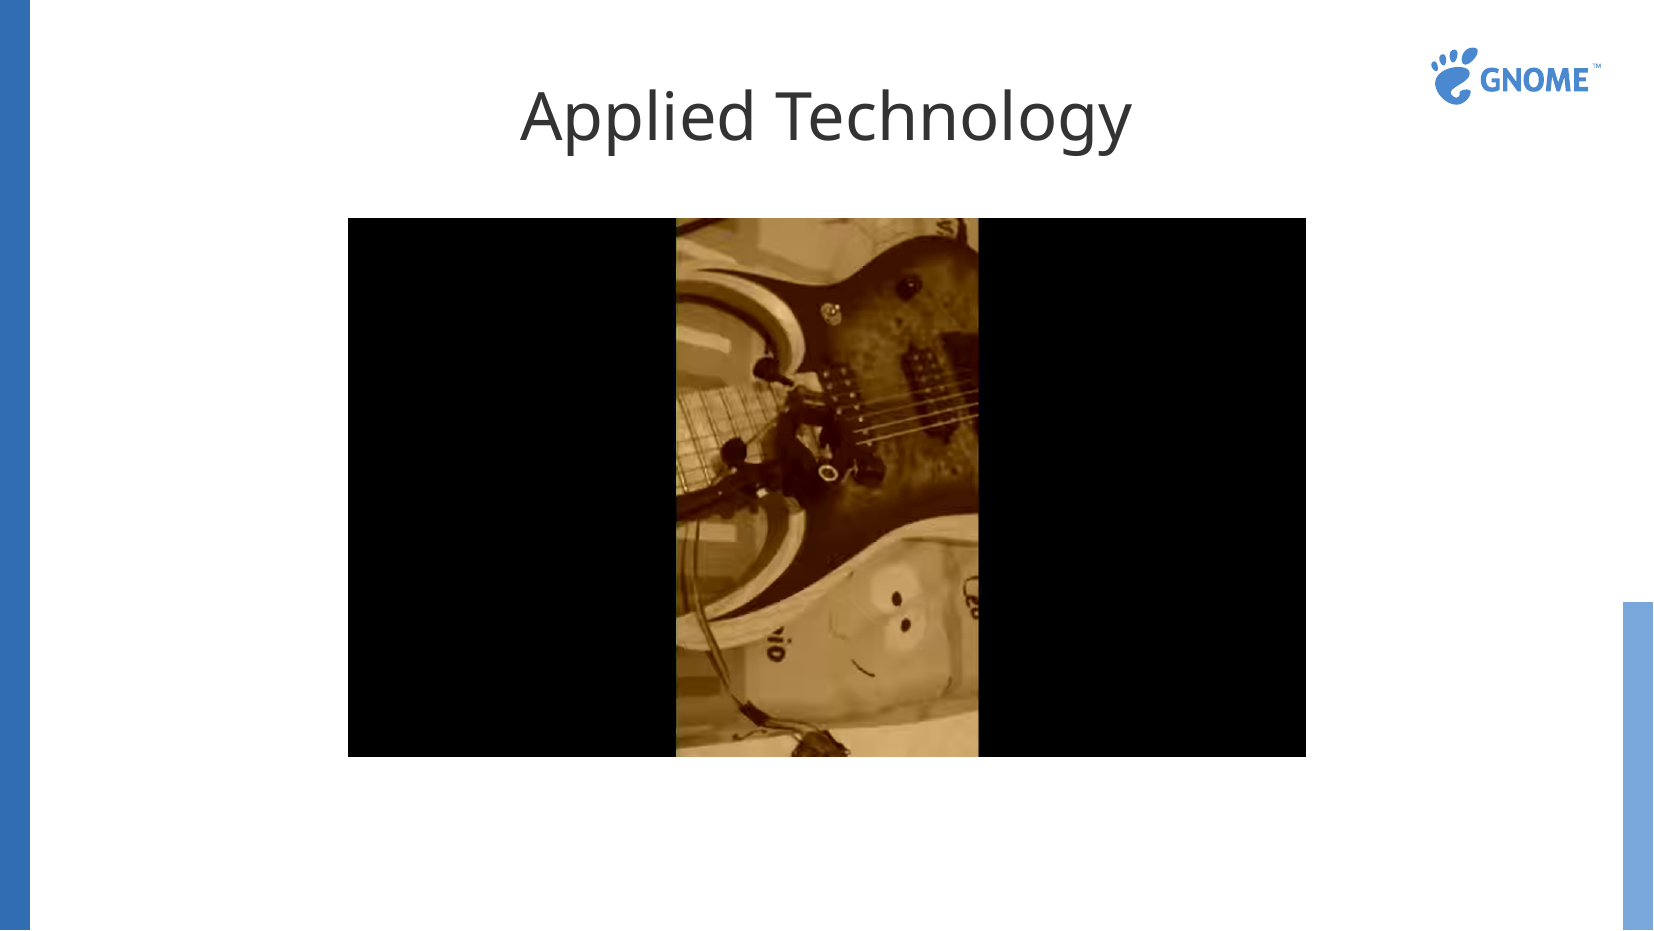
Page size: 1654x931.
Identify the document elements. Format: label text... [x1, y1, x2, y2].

text_box [347, 217, 1307, 758]
title Applied Technology [82, 37, 1571, 193]
